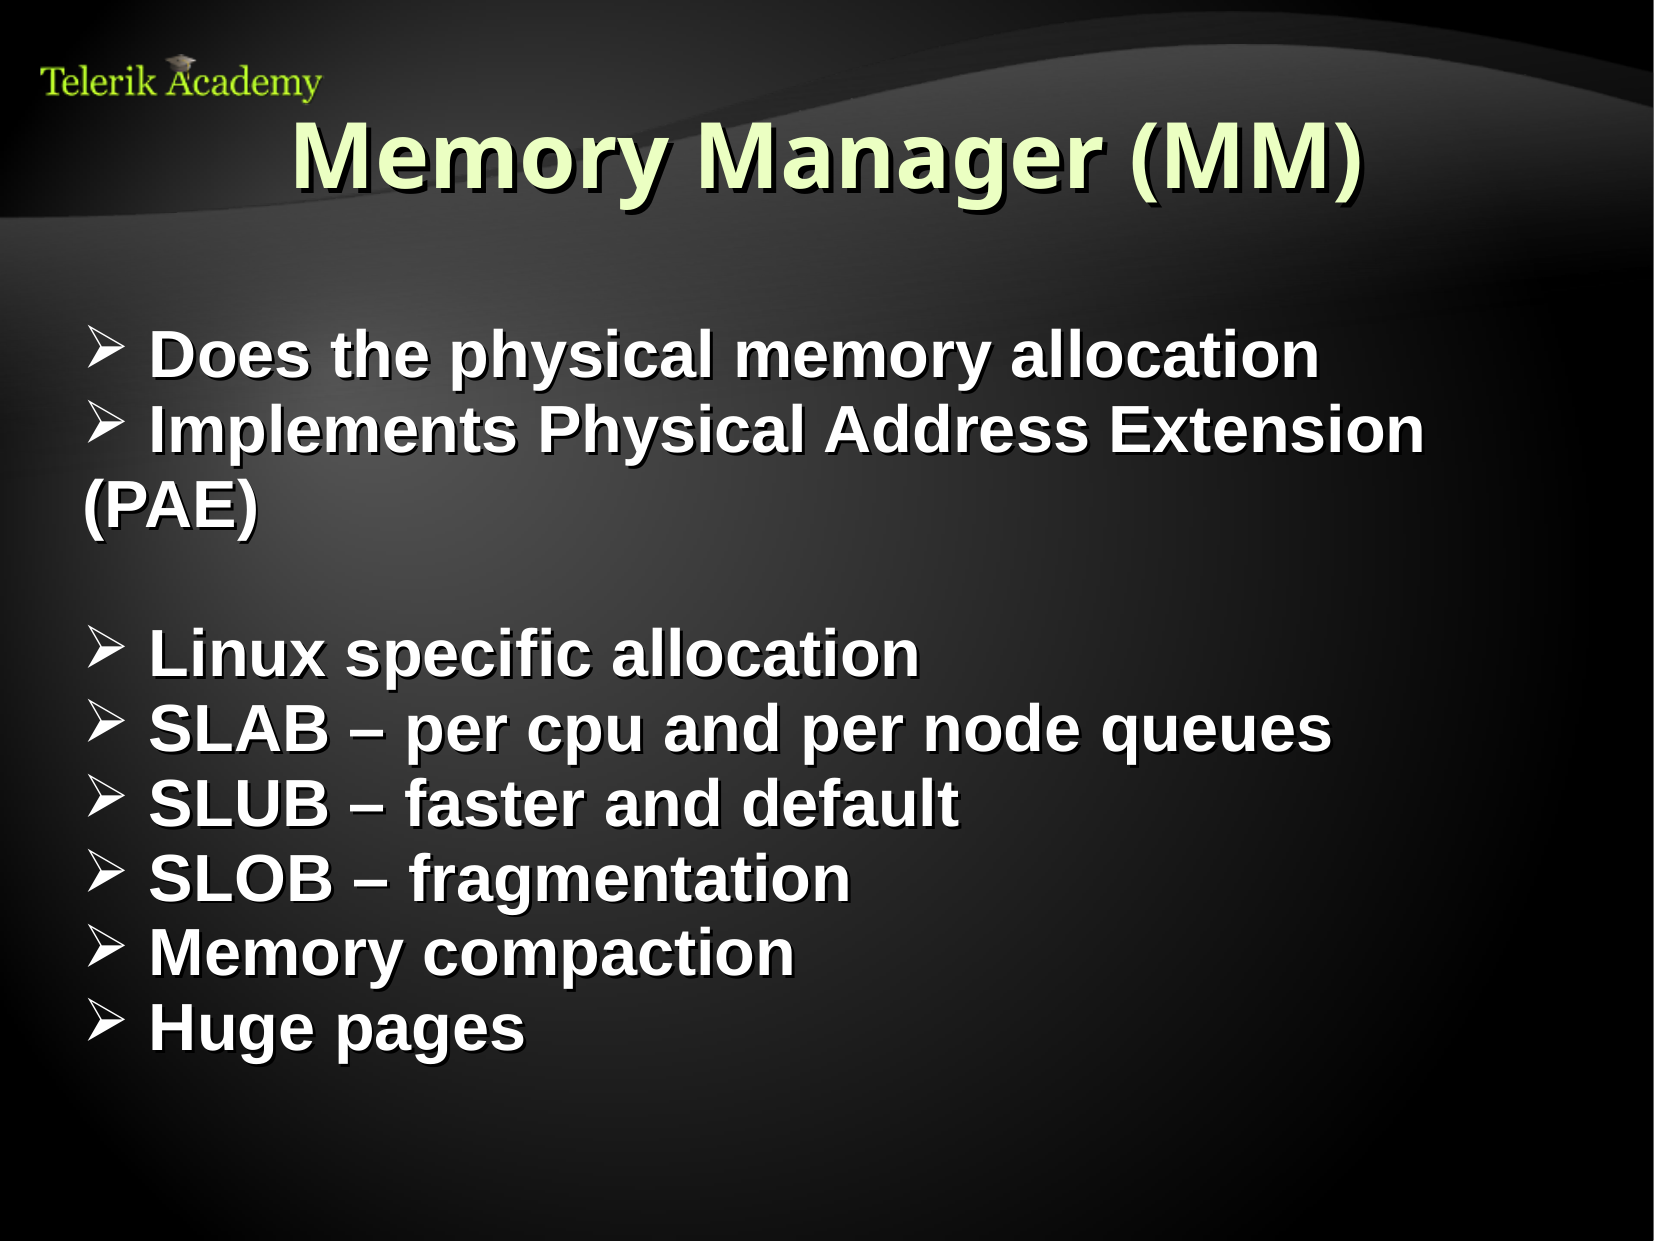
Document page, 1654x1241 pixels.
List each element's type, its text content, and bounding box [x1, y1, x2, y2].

picture [0, 0, 1654, 1241]
subtitle Does the physical memory allocation Implements Physical Address Extension (PAE) Linux specific allocation SLAB – per cpu and per node queues SLUB – faster and default SLOB – fragmentation Memory compaction Huge pages [82, 317, 1538, 1065]
title Memory Manager (MM) [82, 49, 1571, 257]
